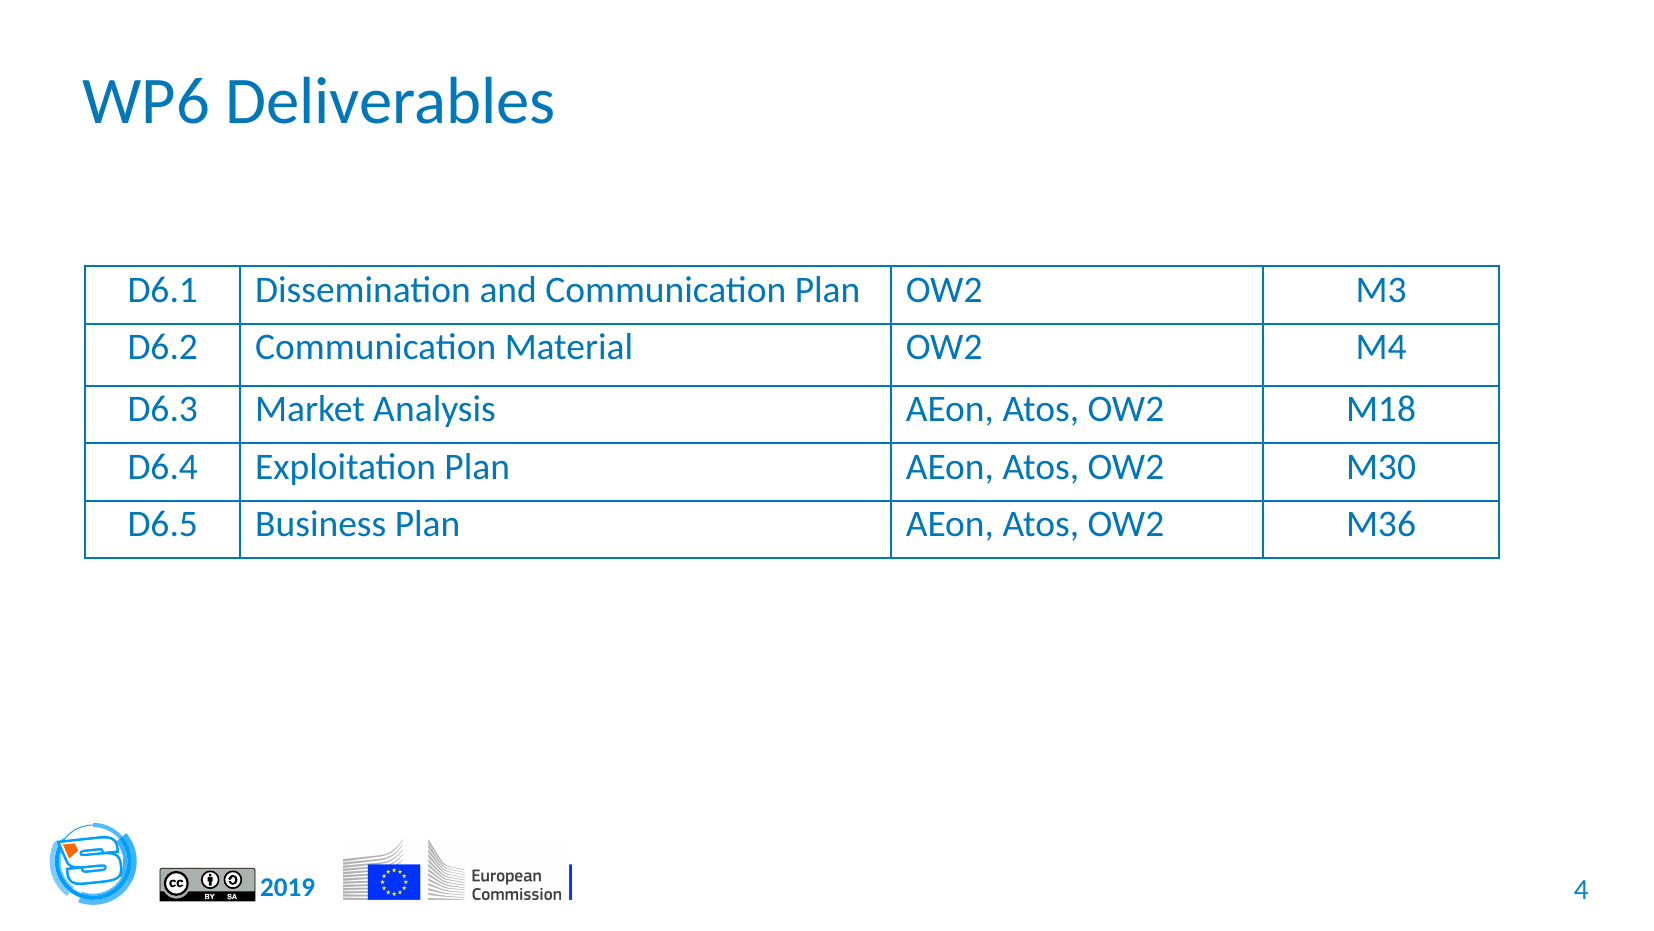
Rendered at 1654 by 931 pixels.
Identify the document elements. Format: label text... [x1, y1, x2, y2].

title WP6 Deliverables [82, 73, 1564, 146]
table_header OW2 [892, 267, 1262, 323]
table_header D6.1 [86, 267, 239, 323]
table_cell D6.5 [86, 502, 239, 557]
table_header Dissemination and Communication Plan [241, 267, 890, 323]
table_cell D6.4 [86, 444, 239, 500]
table_cell M4 [1264, 325, 1498, 385]
table_cell AEon, Atos, OW2 [892, 444, 1262, 500]
table_cell Business Plan [241, 502, 890, 557]
table_cell OW2 [892, 325, 1262, 385]
table_cell AEon, Atos, OW2 [892, 502, 1262, 557]
table_cell D6.3 [86, 387, 239, 442]
table_cell M36 [1264, 502, 1498, 557]
table_cell AEon, Atos, OW2 [892, 387, 1262, 442]
table_cell Exploitation Plan [241, 444, 890, 500]
picture [343, 839, 572, 900]
table_cell D6.2 [86, 325, 239, 385]
table_cell M30 [1264, 444, 1498, 500]
table_cell Market Analysis [241, 387, 890, 442]
table_cell M18 [1264, 387, 1498, 442]
table_cell Communication Material [241, 325, 890, 385]
table_header M3 [1264, 267, 1498, 323]
